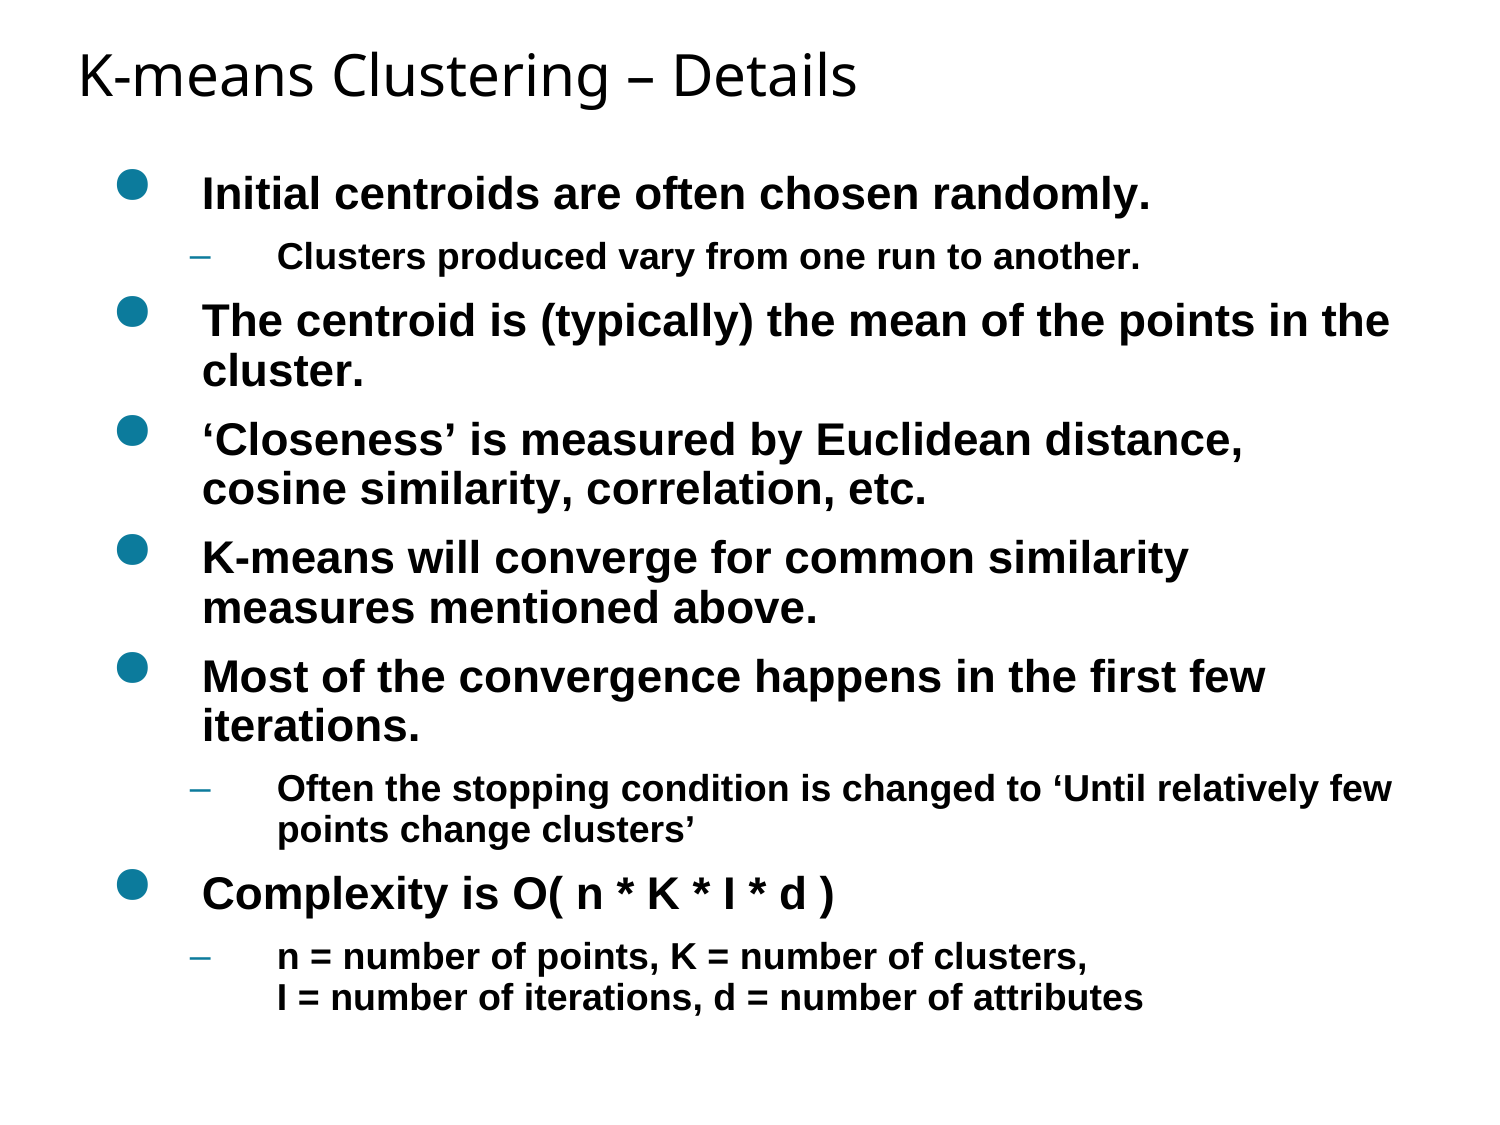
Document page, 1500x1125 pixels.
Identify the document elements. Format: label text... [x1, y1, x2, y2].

text_box Initial centroids are often chosen randomly. Clusters produced vary from one run to another. The centroid is (typically) the mean of the points in the cluster. ‘Closeness’ is measured by Euclidean distance, cosine similarity, correlation, etc. K-means will converge for common similarity measures mentioned above. Most of the convergence happens in the first few iterations. Often the stopping condition is changed to ‘Until relatively few points change clusters’ Complexity is O( n * K * I * d ) n = number of points, K = number of clusters, I = number of iterations, d = number of attributes [99, 162, 1413, 325]
text_box K-means Clustering – Details [62, 24, 1421, 116]
